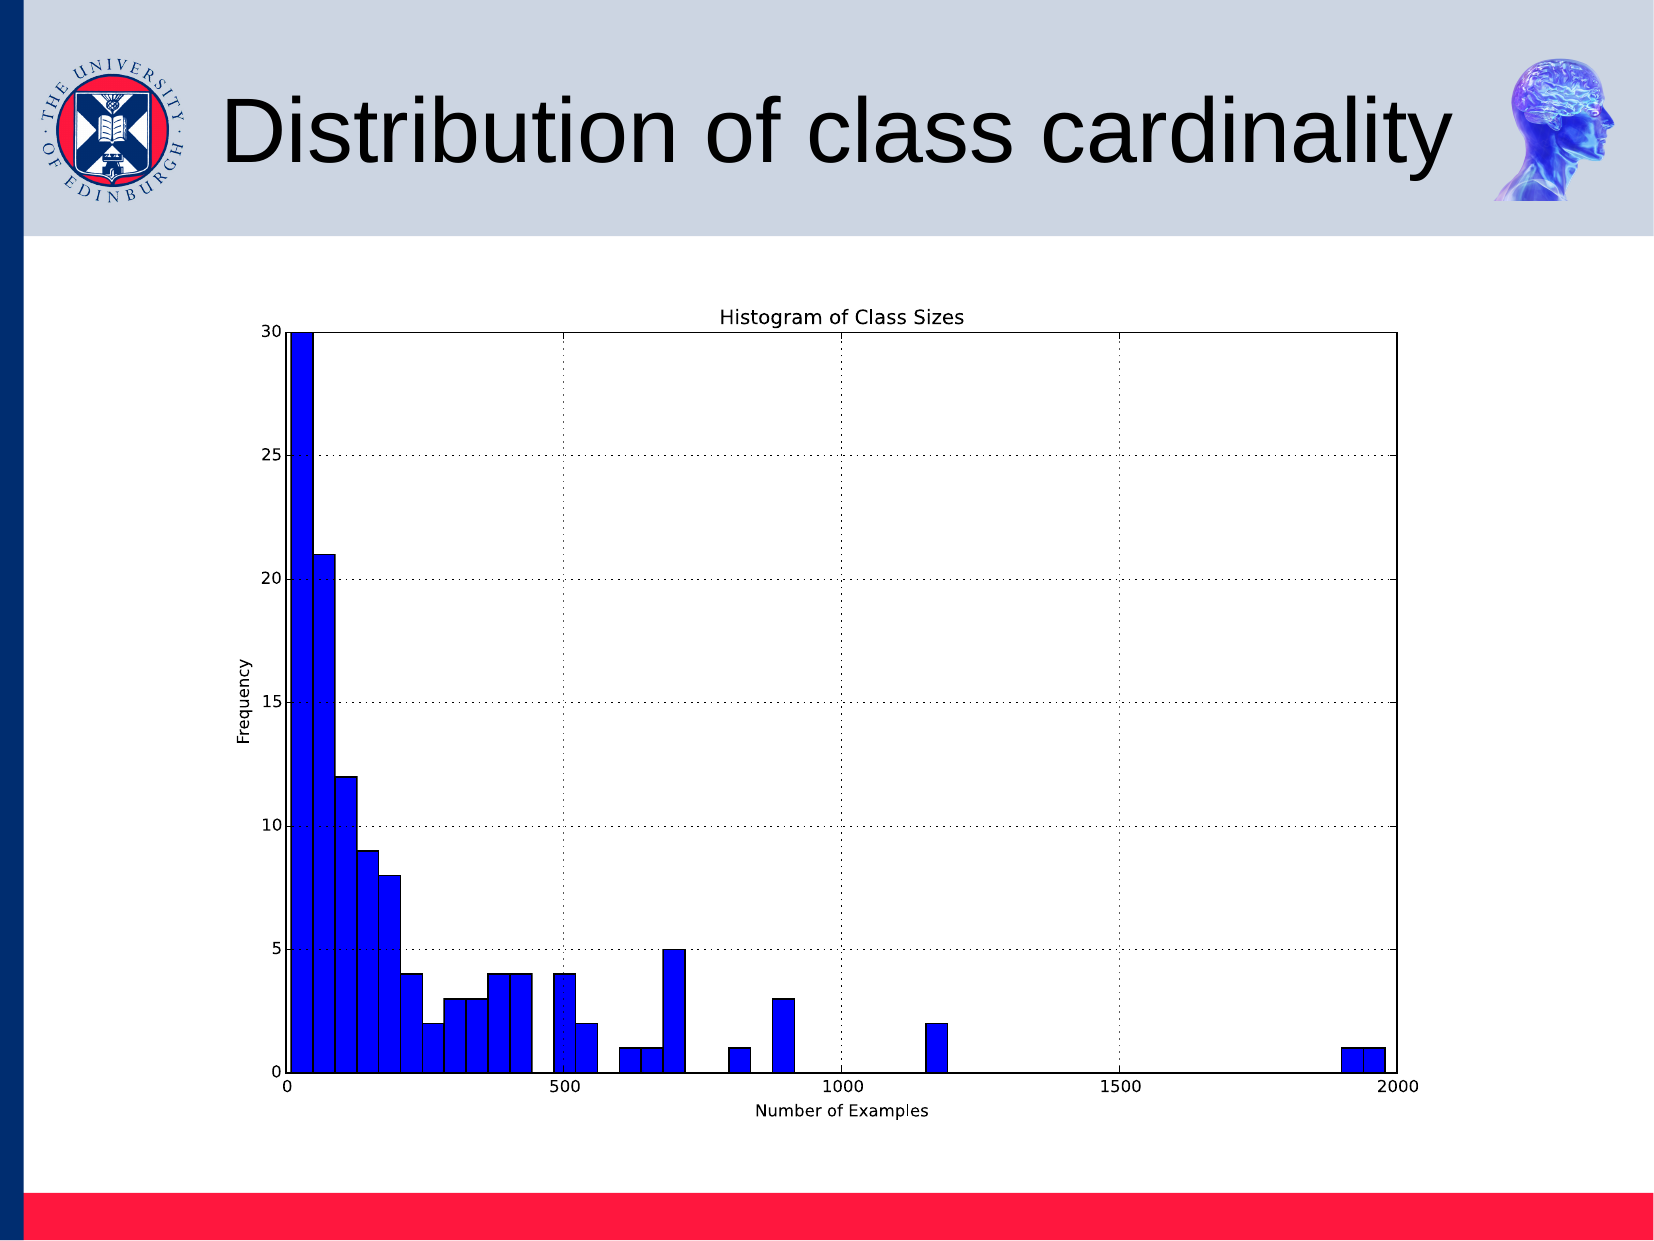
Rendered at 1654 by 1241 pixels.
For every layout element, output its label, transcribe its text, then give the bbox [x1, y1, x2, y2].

title Distribution of class cardinality [183, 49, 1494, 213]
picture [1494, 58, 1615, 201]
picture [38, 56, 183, 205]
picture [106, 236, 1541, 1193]
